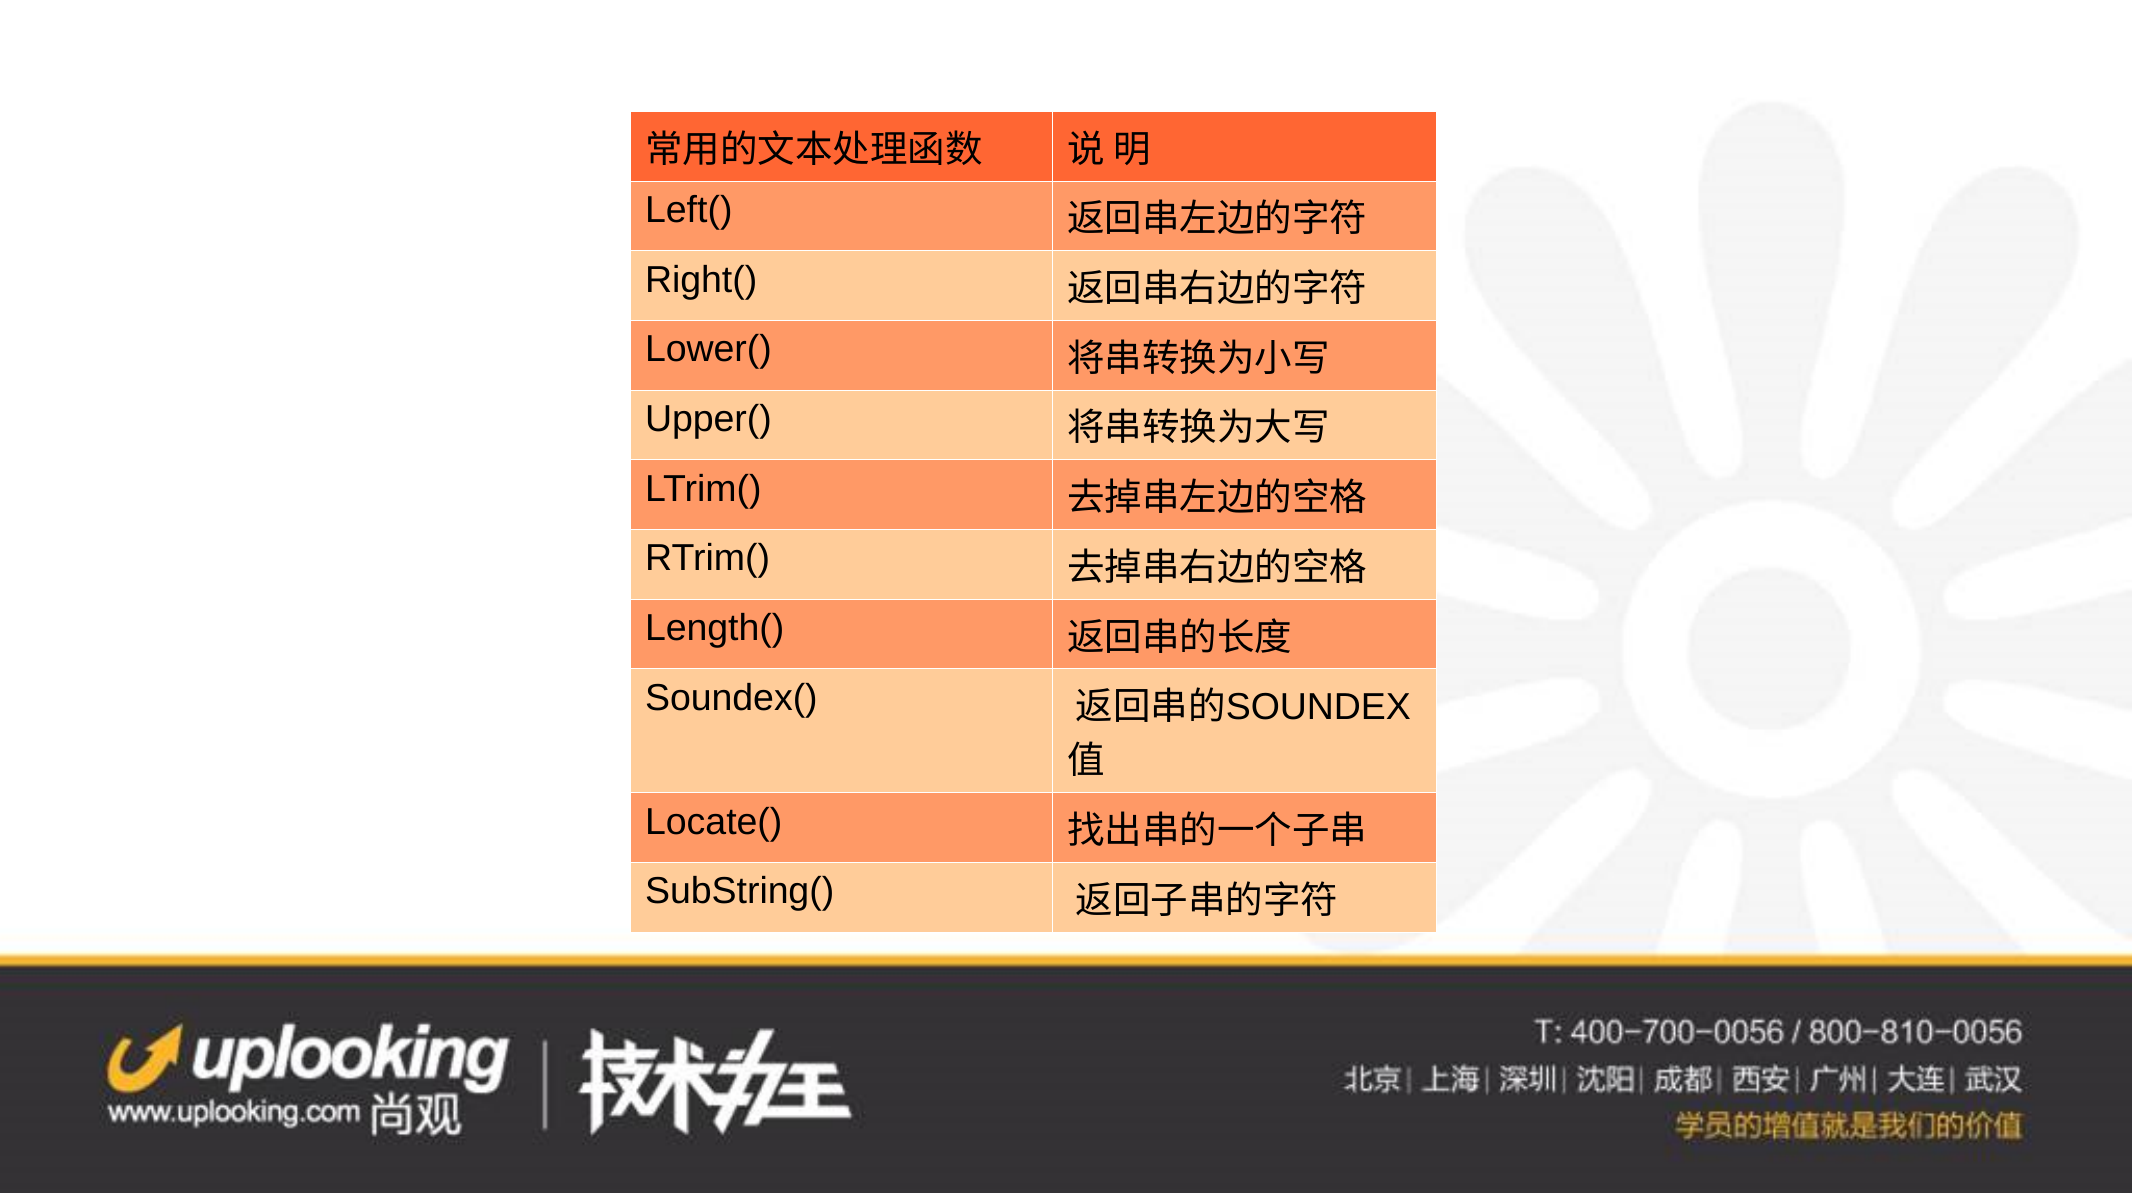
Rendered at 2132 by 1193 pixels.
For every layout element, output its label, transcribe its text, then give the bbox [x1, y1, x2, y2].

table_header 说 明 [1053, 112, 1436, 181]
table_cell 返回串右边的字符 [1053, 251, 1436, 320]
table_cell 返回串的长度 [1053, 600, 1436, 668]
table_cell 去掉串左边的空格 [1053, 460, 1436, 529]
table_cell Right() [631, 251, 1052, 320]
table_cell Lower() [631, 321, 1052, 390]
table_cell Locate() [631, 793, 1052, 862]
table_cell 返回子串的字符 [1053, 863, 1436, 932]
table_cell Left() [631, 182, 1052, 250]
table_cell SubString() [631, 863, 1052, 932]
table_cell 返回串的SOUNDEX值 [1053, 669, 1436, 792]
table_cell 去掉串右边的空格 [1053, 530, 1436, 599]
table_cell 将串转换为大写 [1053, 391, 1436, 459]
table_cell Upper() [631, 391, 1052, 459]
table_cell Length() [631, 600, 1052, 668]
table_cell 返回串左边的字符 [1053, 182, 1436, 250]
table_cell LTrim() [631, 460, 1052, 529]
picture [0, 0, 2132, 1193]
table_cell 找出串的一个子串 [1053, 793, 1436, 862]
table_cell Soundex() [631, 669, 1052, 792]
table_cell 将串转换为小写 [1053, 321, 1436, 390]
table_cell RTrim() [631, 530, 1052, 599]
table_header 常用的文本处理函数 [631, 112, 1052, 181]
